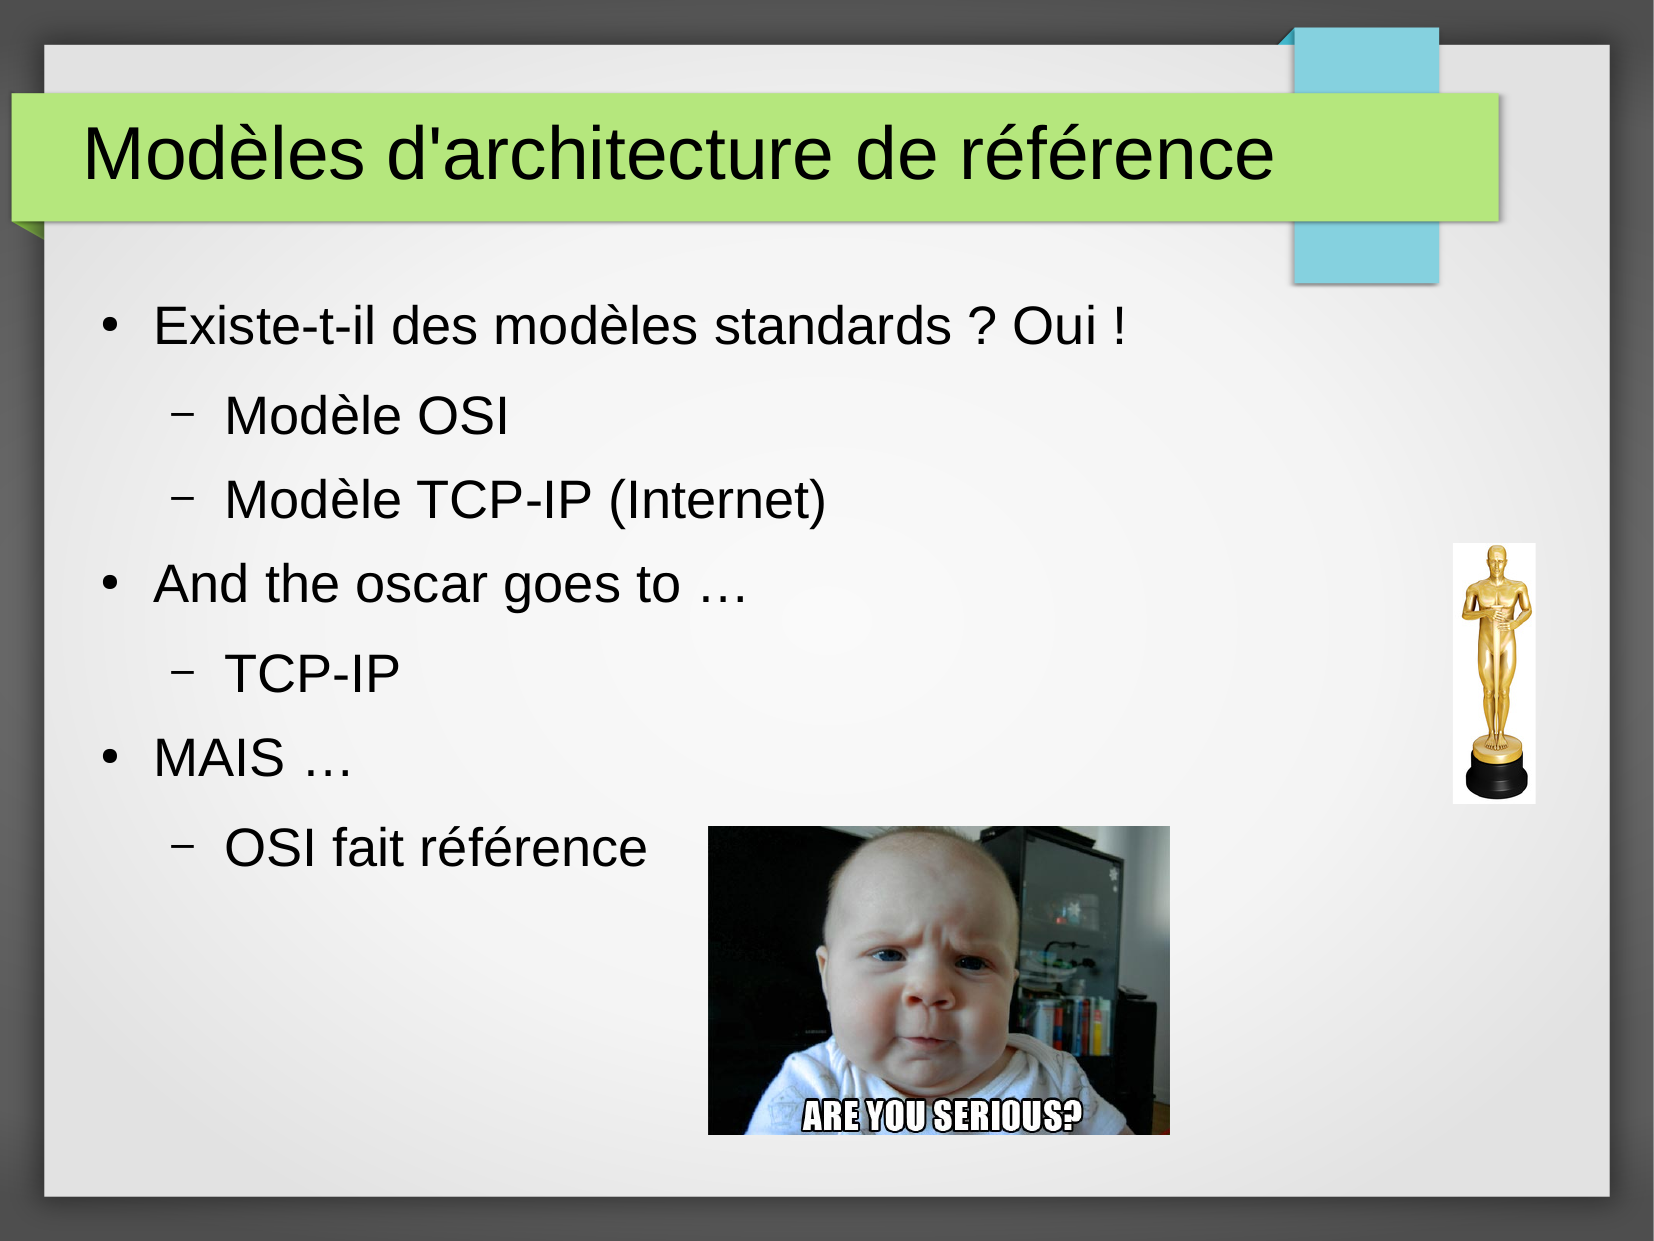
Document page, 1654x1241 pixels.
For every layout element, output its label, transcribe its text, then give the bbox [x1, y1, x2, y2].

title Modèles d'architecture de référence [82, 94, 1382, 213]
picture [0, 0, 1654, 1241]
list Existe-t-il des modèles standards ? Oui ! Modèle OSI Modèle TCP-IP (Internet) And the oscar goes to … TCP-IP MAIS … OSI fait référence [82, 295, 1571, 1015]
